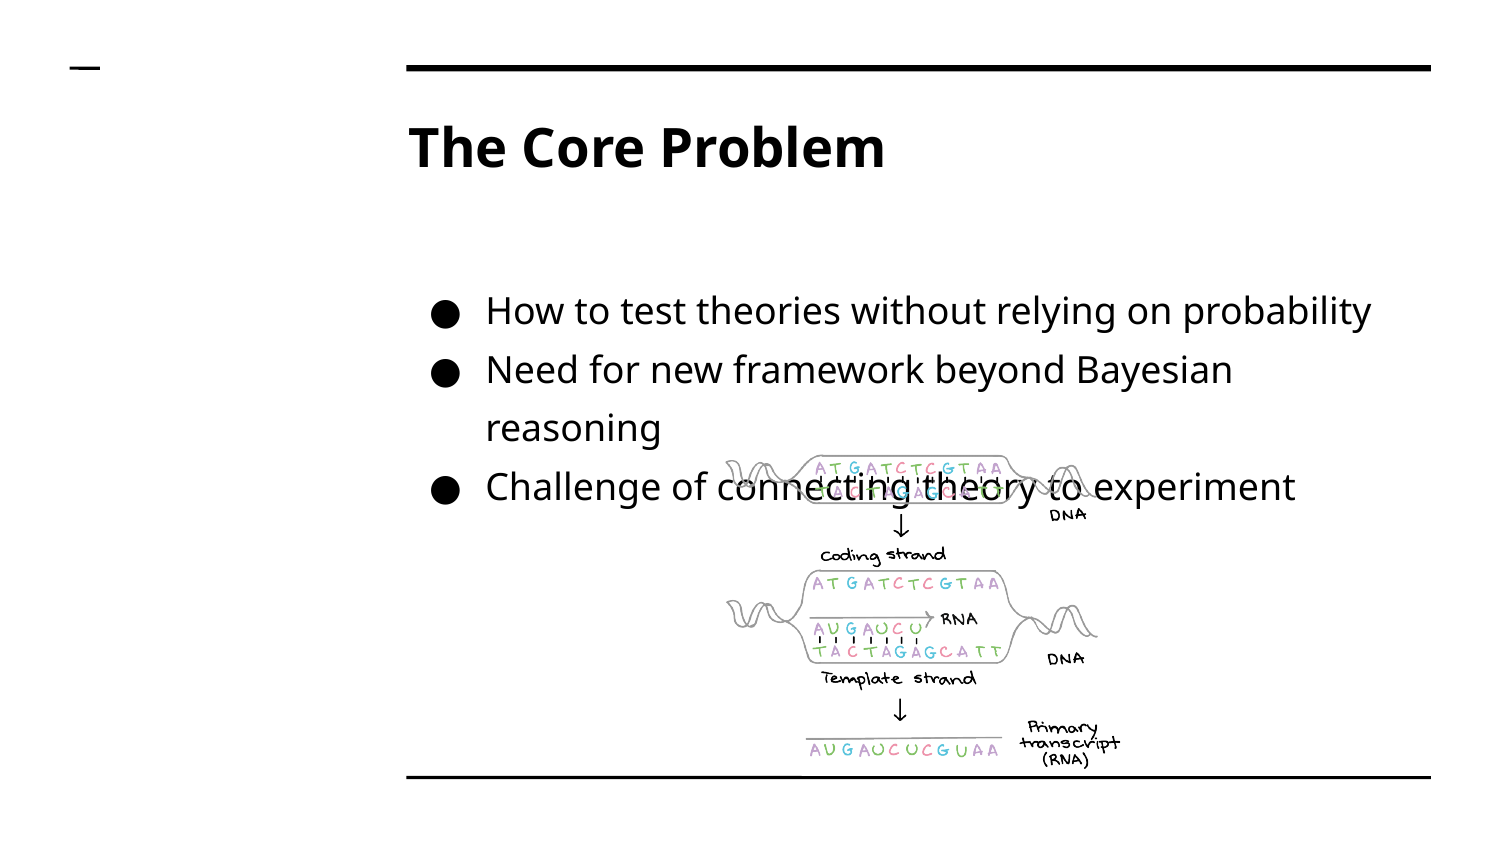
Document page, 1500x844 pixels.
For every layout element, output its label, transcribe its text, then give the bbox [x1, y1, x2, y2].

picture [571, 446, 1257, 773]
list How to test theories without relying on probability Need for new framework beyond Bayesian reasoning Challenge of connecting theory to experiment [395, 261, 1433, 755]
title The Core Problem [393, 94, 1431, 199]
